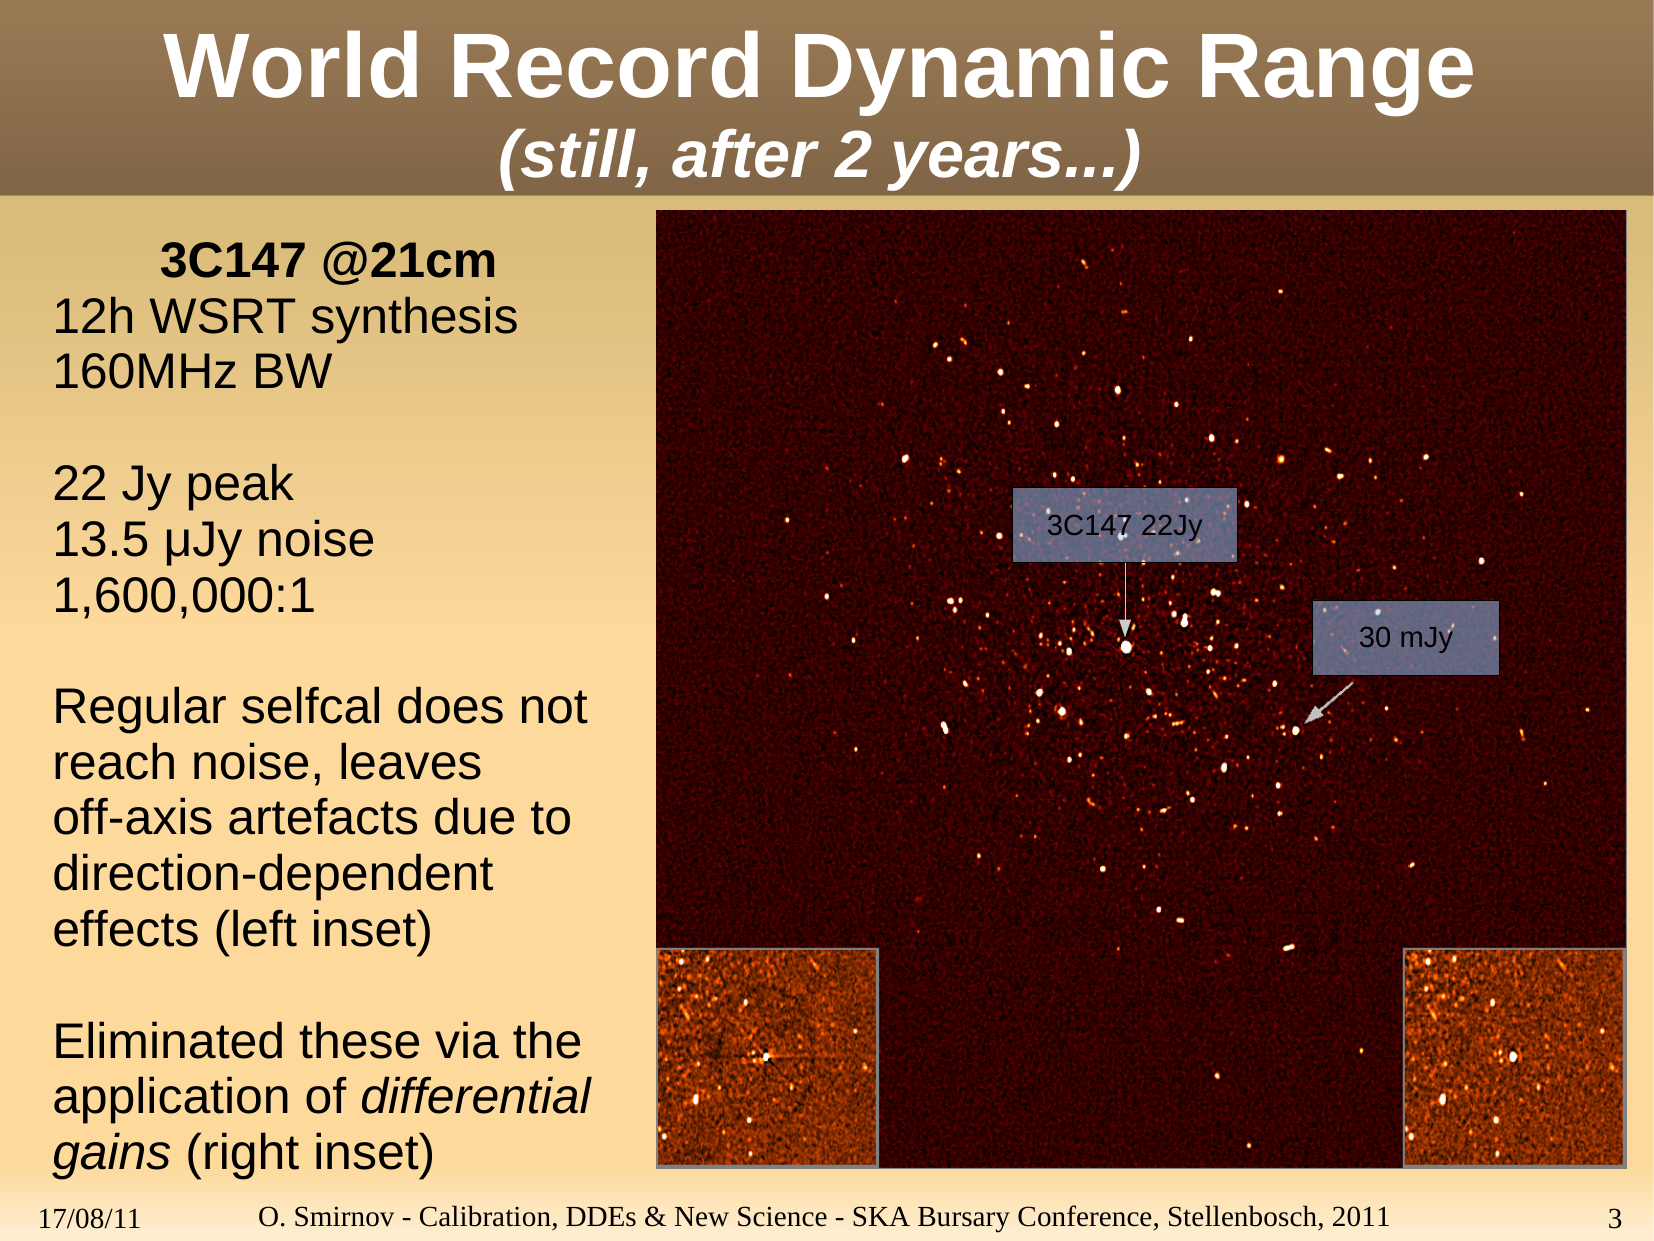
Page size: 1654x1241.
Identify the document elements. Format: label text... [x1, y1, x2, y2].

title World Record Dynamic Range (still, after 2 years...) [76, 7, 1565, 200]
text_box 30 mJy [1312, 600, 1500, 676]
text_box 3C147 22Jy [1012, 487, 1238, 563]
text_box 3C147 @21cm 12h WSRT synthesis 160MHz BW 22 Jy peak 13.5 μJy noise 1,600,000:1 Regular selfcal does not reach noise, leaves off-axis artefacts due to direction-dependent effects (left inset) Eliminated these via the application of differential gains (right inset) [37, 224, 638, 1163]
picture [0, 0, 1654, 1241]
